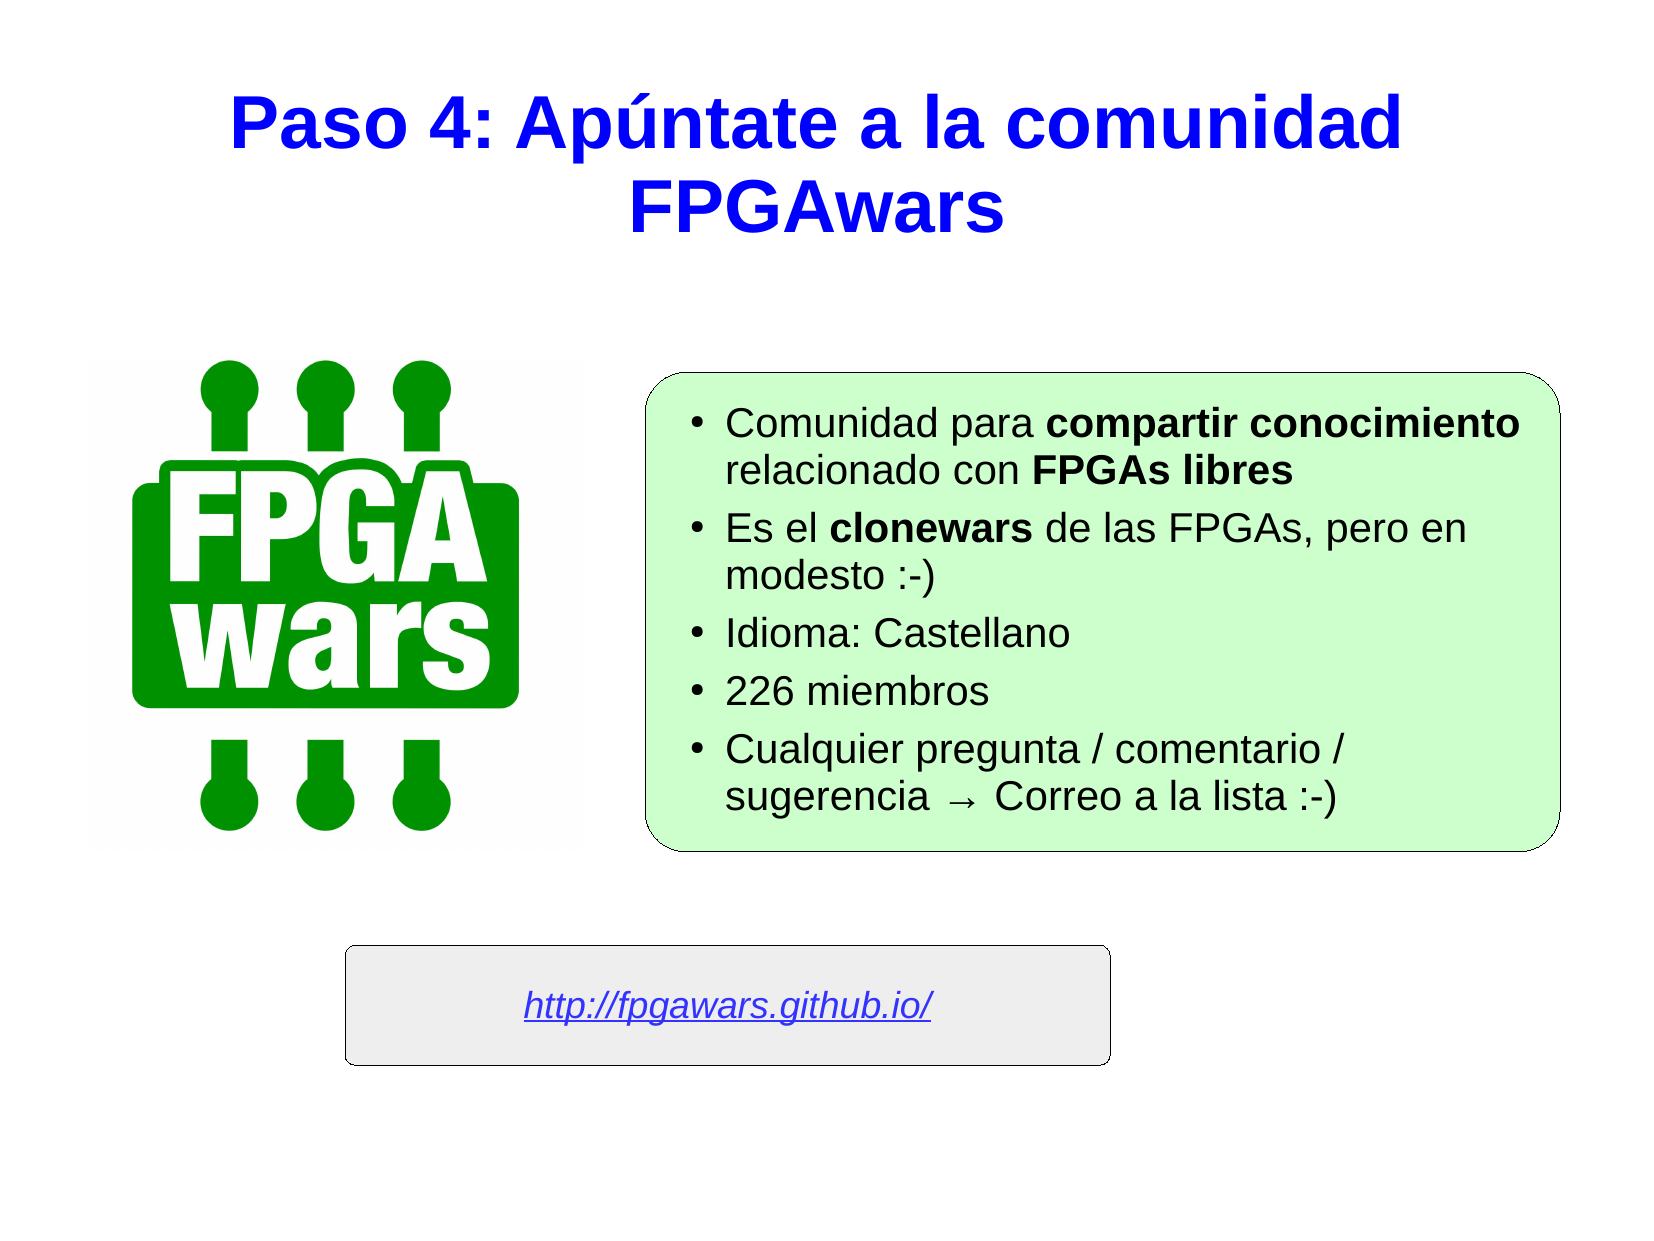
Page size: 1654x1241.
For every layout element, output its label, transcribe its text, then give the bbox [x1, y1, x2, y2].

text_box [645, 372, 1555, 851]
text_box http://fpgawars.github.io/ [345, 945, 1111, 1066]
text_box Comunidad para compartir conocimiento relacionado con FPGAs libres Es el clonewars de las FPGAs, pero en modesto :-) Idioma: Castellano 226 miembros Cualquier pregunta / comentario / sugerencia → Correo a la lista :-) [675, 392, 1561, 886]
text_box Paso 4: Apúntate a la comunidad FPGAwars [90, 73, 1546, 257]
picture [90, 357, 586, 852]
